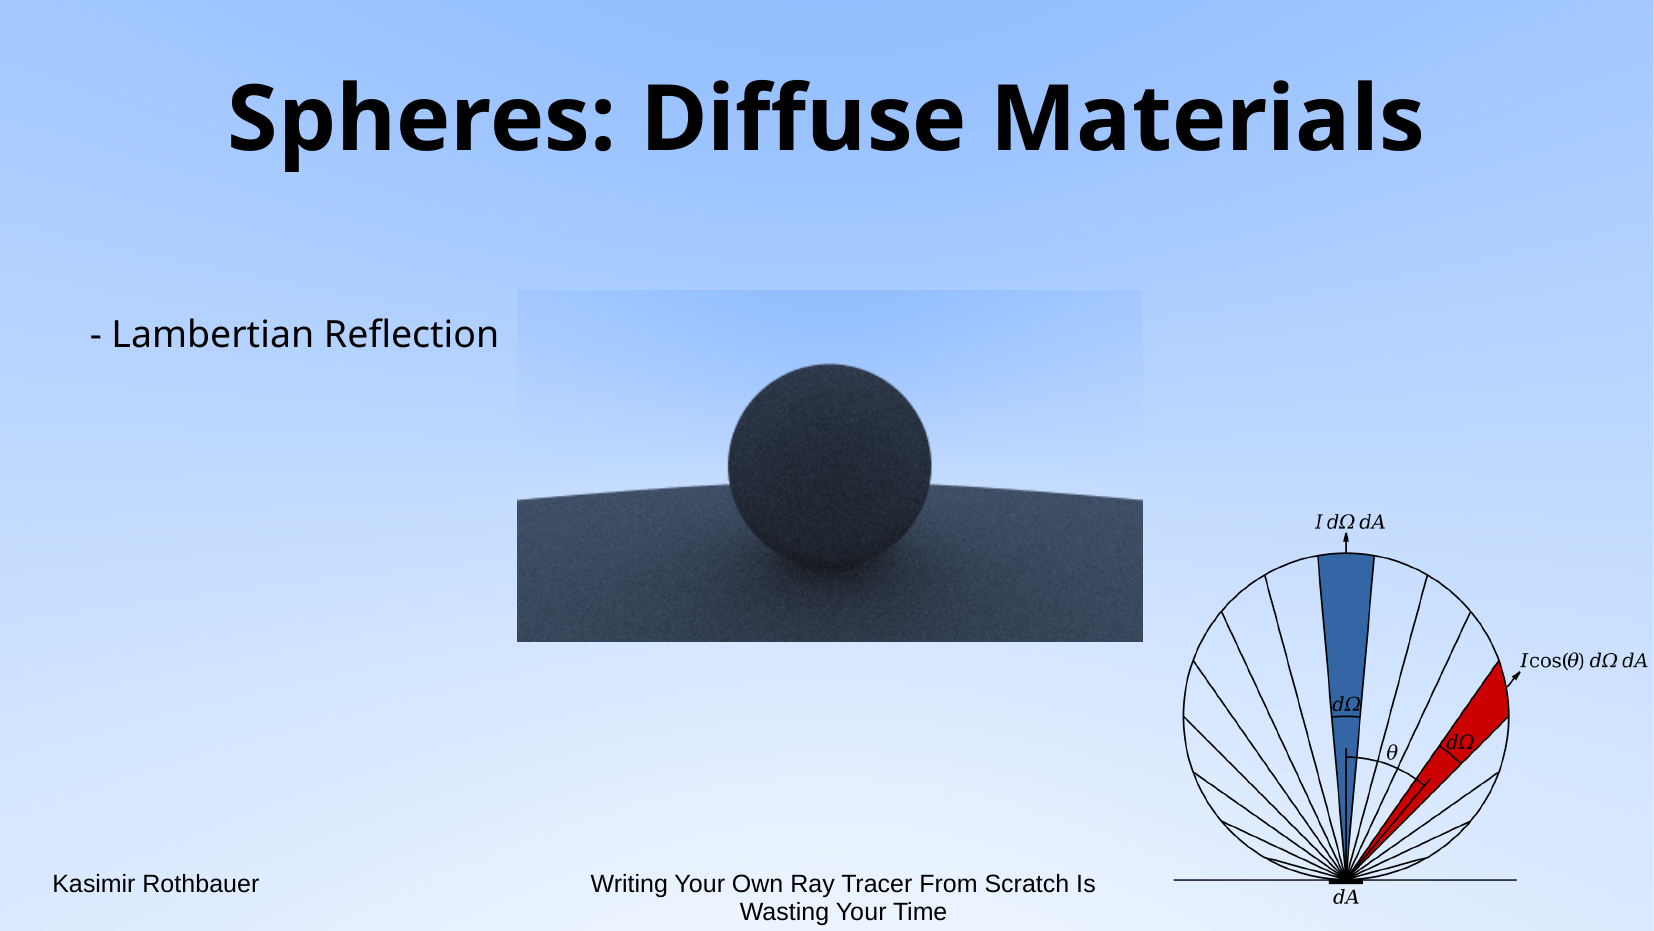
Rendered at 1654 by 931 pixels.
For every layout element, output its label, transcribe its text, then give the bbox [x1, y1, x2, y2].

picture [0, 0, 1654, 931]
text_box Writing Your Own Ray Tracer From Scratch Is Wasting Your Time [562, 862, 1126, 931]
text_box Kasimir Rothbauer [37, 862, 413, 906]
text_box - Lambertian Reflection [75, 300, 515, 366]
title Spheres: Diffuse Materials [82, 37, 1571, 193]
